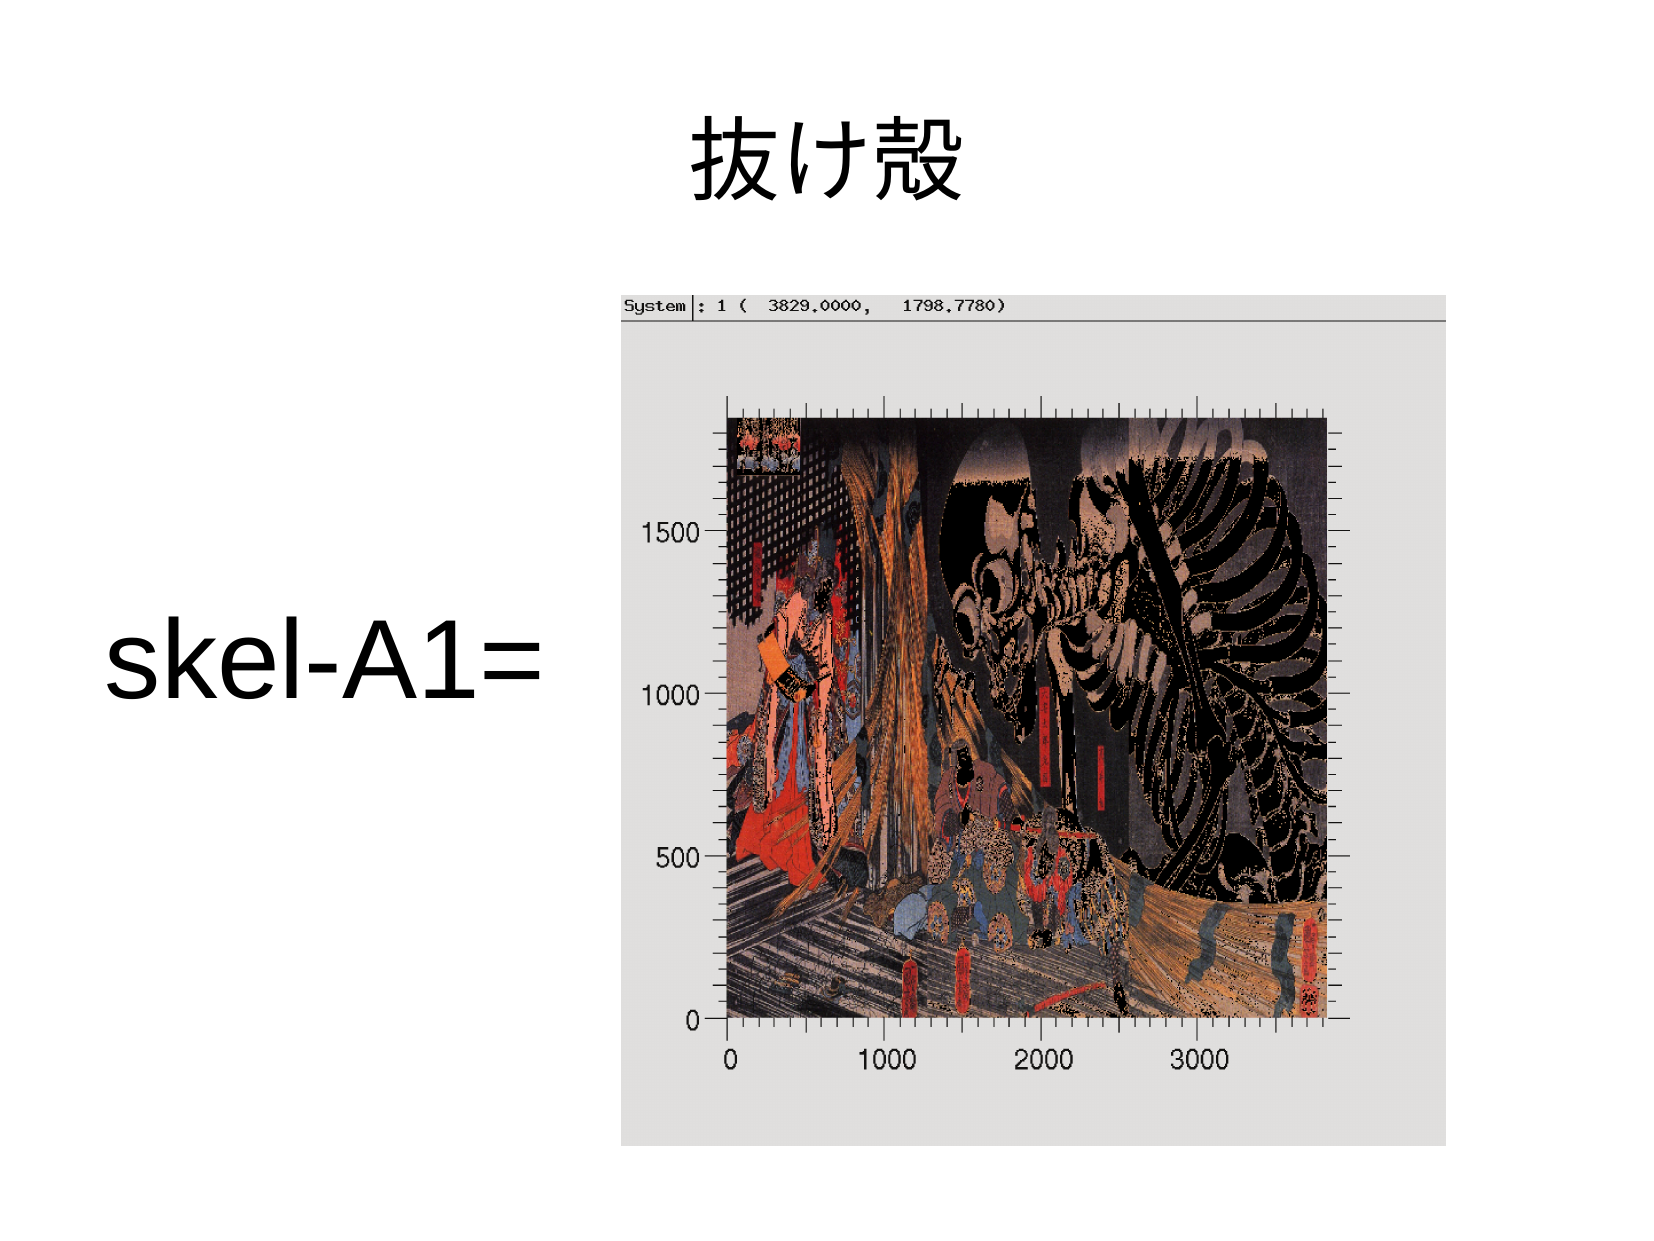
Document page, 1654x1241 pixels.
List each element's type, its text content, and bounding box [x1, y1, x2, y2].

title 抜け殻 [82, 56, 1571, 249]
text_box skel-A1= [90, 590, 561, 731]
picture [621, 295, 1447, 1147]
